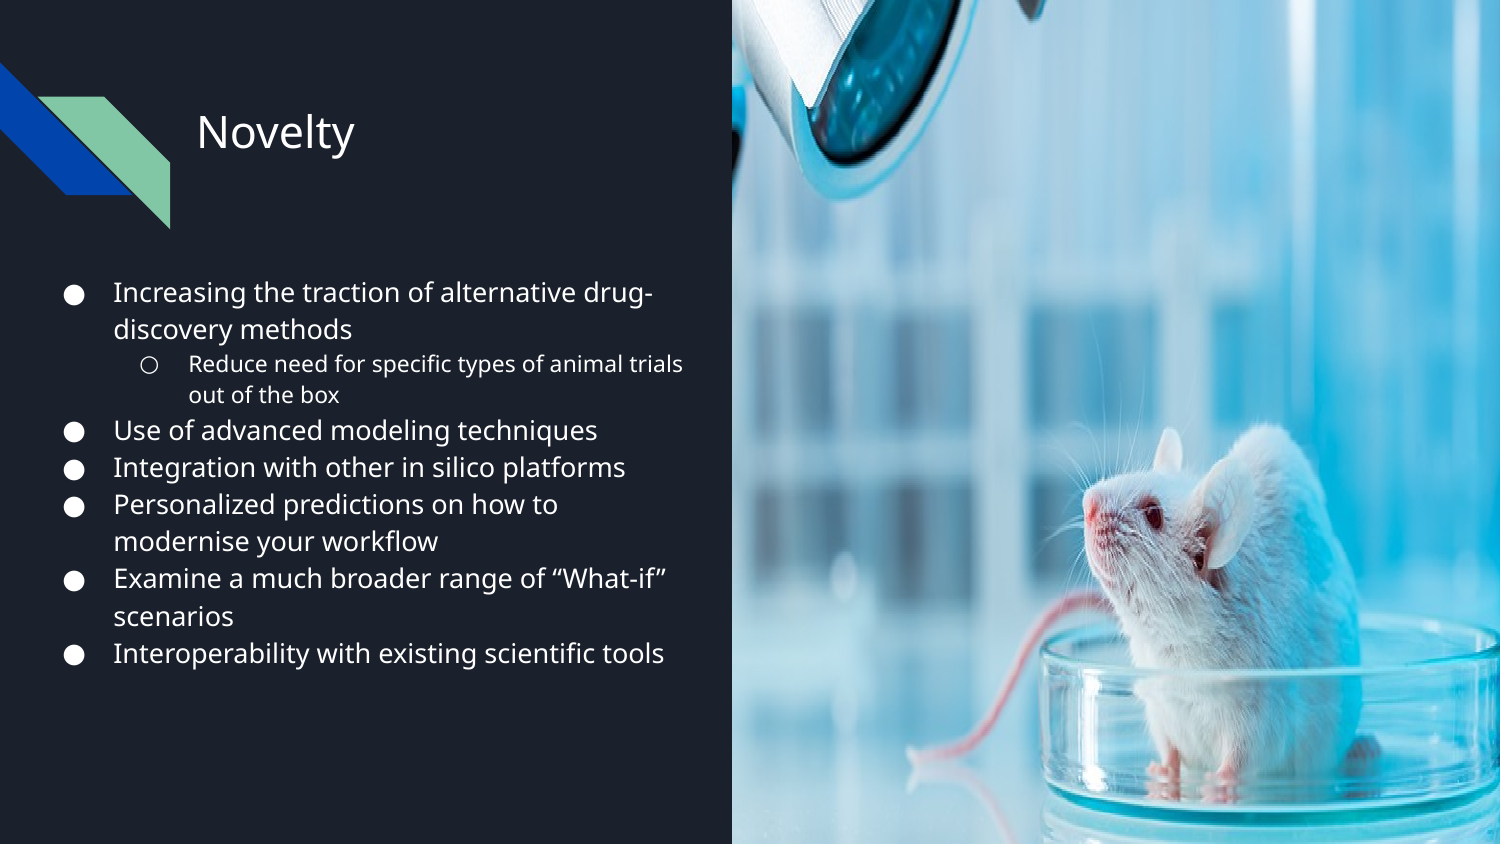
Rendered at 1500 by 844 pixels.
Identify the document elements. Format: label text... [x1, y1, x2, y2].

list Increasing the traction of alternative drug-discovery methods Reduce need for specific types of animal trials out of the box Use of advanced modeling techniques Integration with other in silico platforms Personalized predictions on how to modernise your workflow Examine a much broader range of “What-if” scenarios Interoperability with existing scientific tools [23, 255, 708, 734]
picture [845, 75, 852, 88]
picture [732, 0, 1500, 844]
picture [857, 93, 861, 103]
title Novelty [180, 80, 435, 179]
